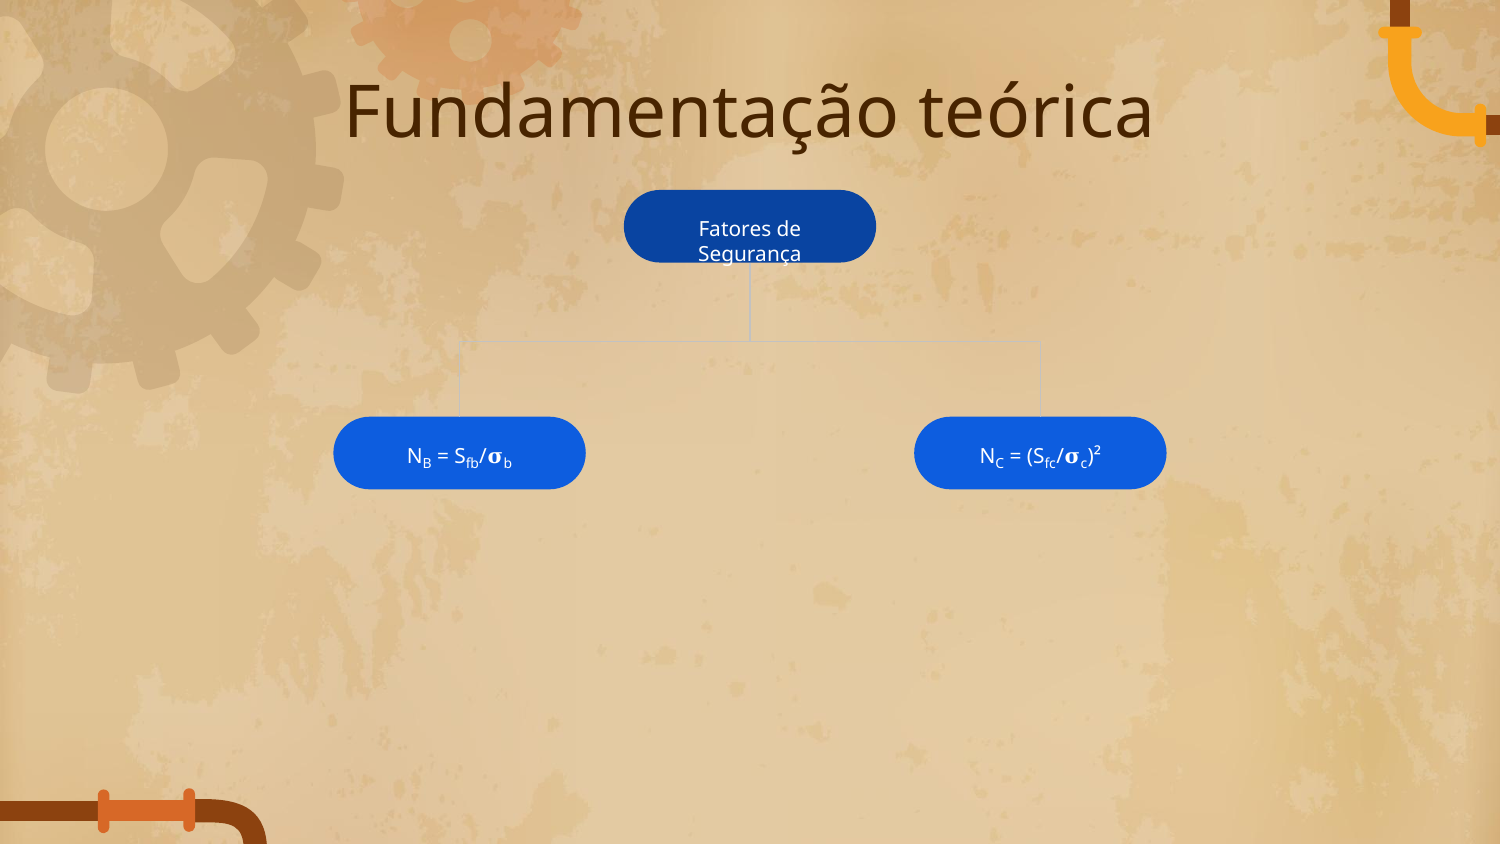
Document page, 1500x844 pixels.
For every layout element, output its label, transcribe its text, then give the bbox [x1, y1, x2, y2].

title Fundamentação teórica [116, 49, 1384, 127]
text_box Fatores de Segurança [623, 189, 877, 263]
text_box NC = (Sfc/𝛔c)² [914, 416, 1167, 490]
text_box NB = Sfb/𝛔b [333, 416, 586, 490]
